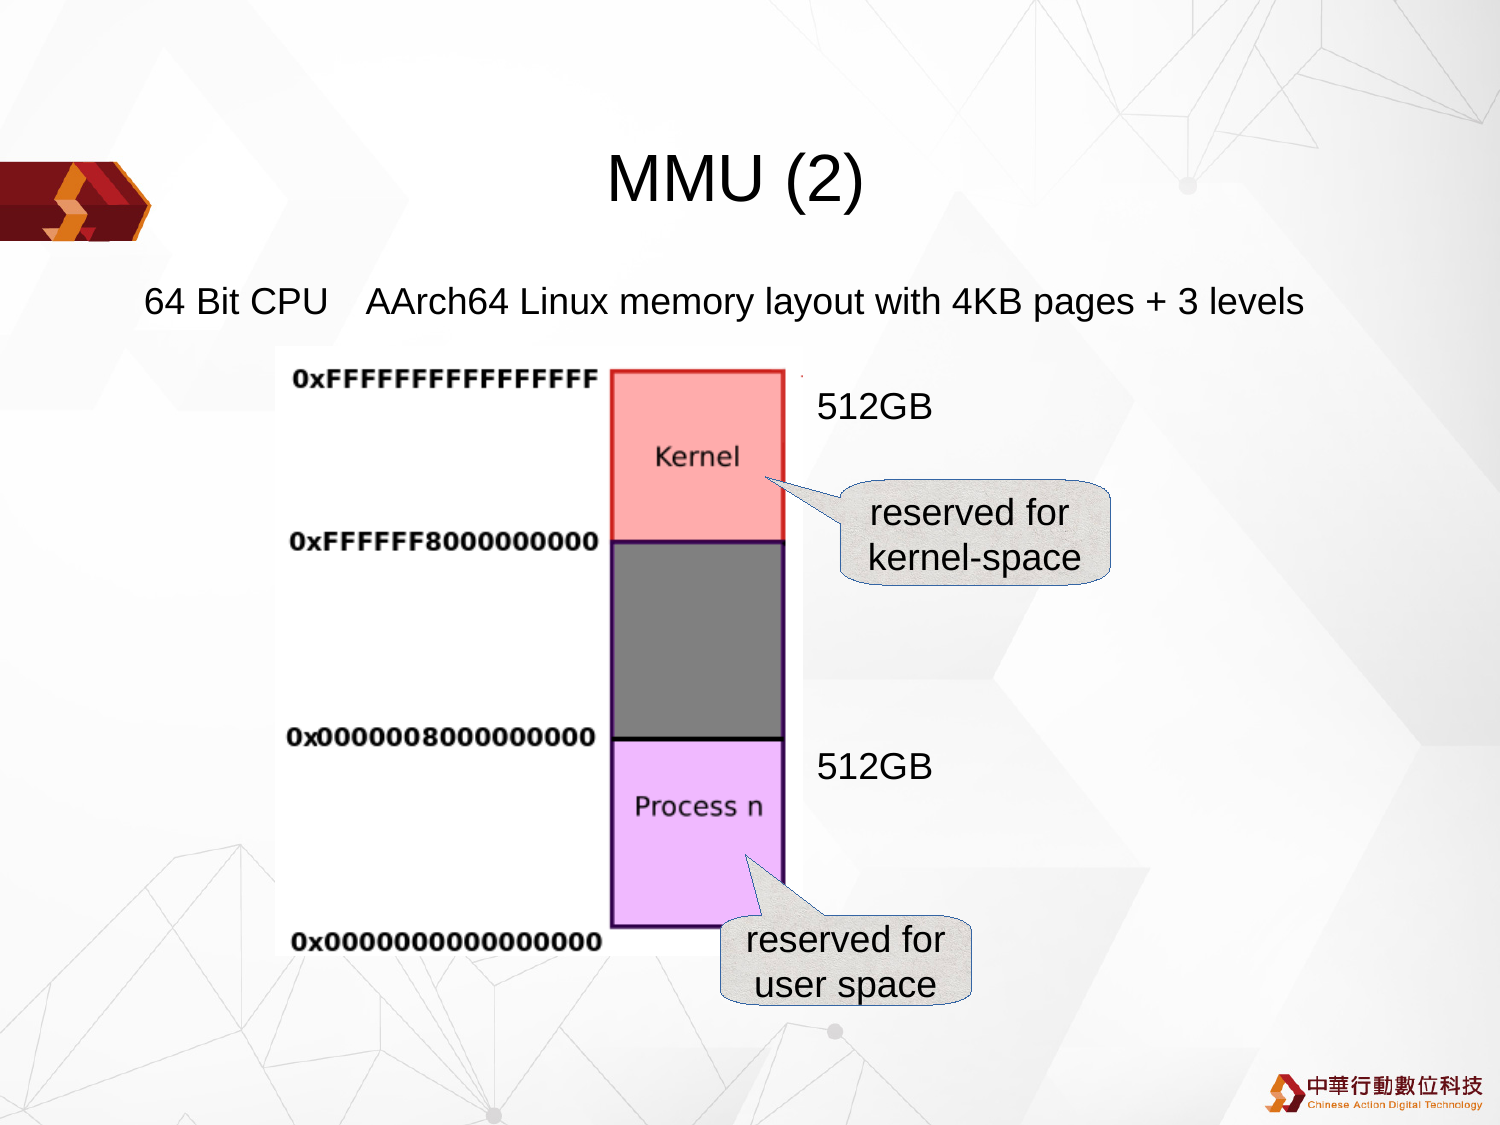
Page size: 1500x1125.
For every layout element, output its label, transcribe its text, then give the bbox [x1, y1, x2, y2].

text_box reserved for user space [720, 854, 972, 1006]
text_box 64 Bit CPU [129, 270, 350, 330]
title MMU (2) [107, 101, 1367, 255]
picture [0, 0, 1500, 1125]
text_box reserved for kernel-space [765, 476, 1111, 586]
text_box AArch64 Linux memory layout with 4KB pages + 3 levels [350, 270, 1321, 330]
text_box 512GB [802, 735, 949, 795]
text_box 512GB [802, 375, 949, 435]
